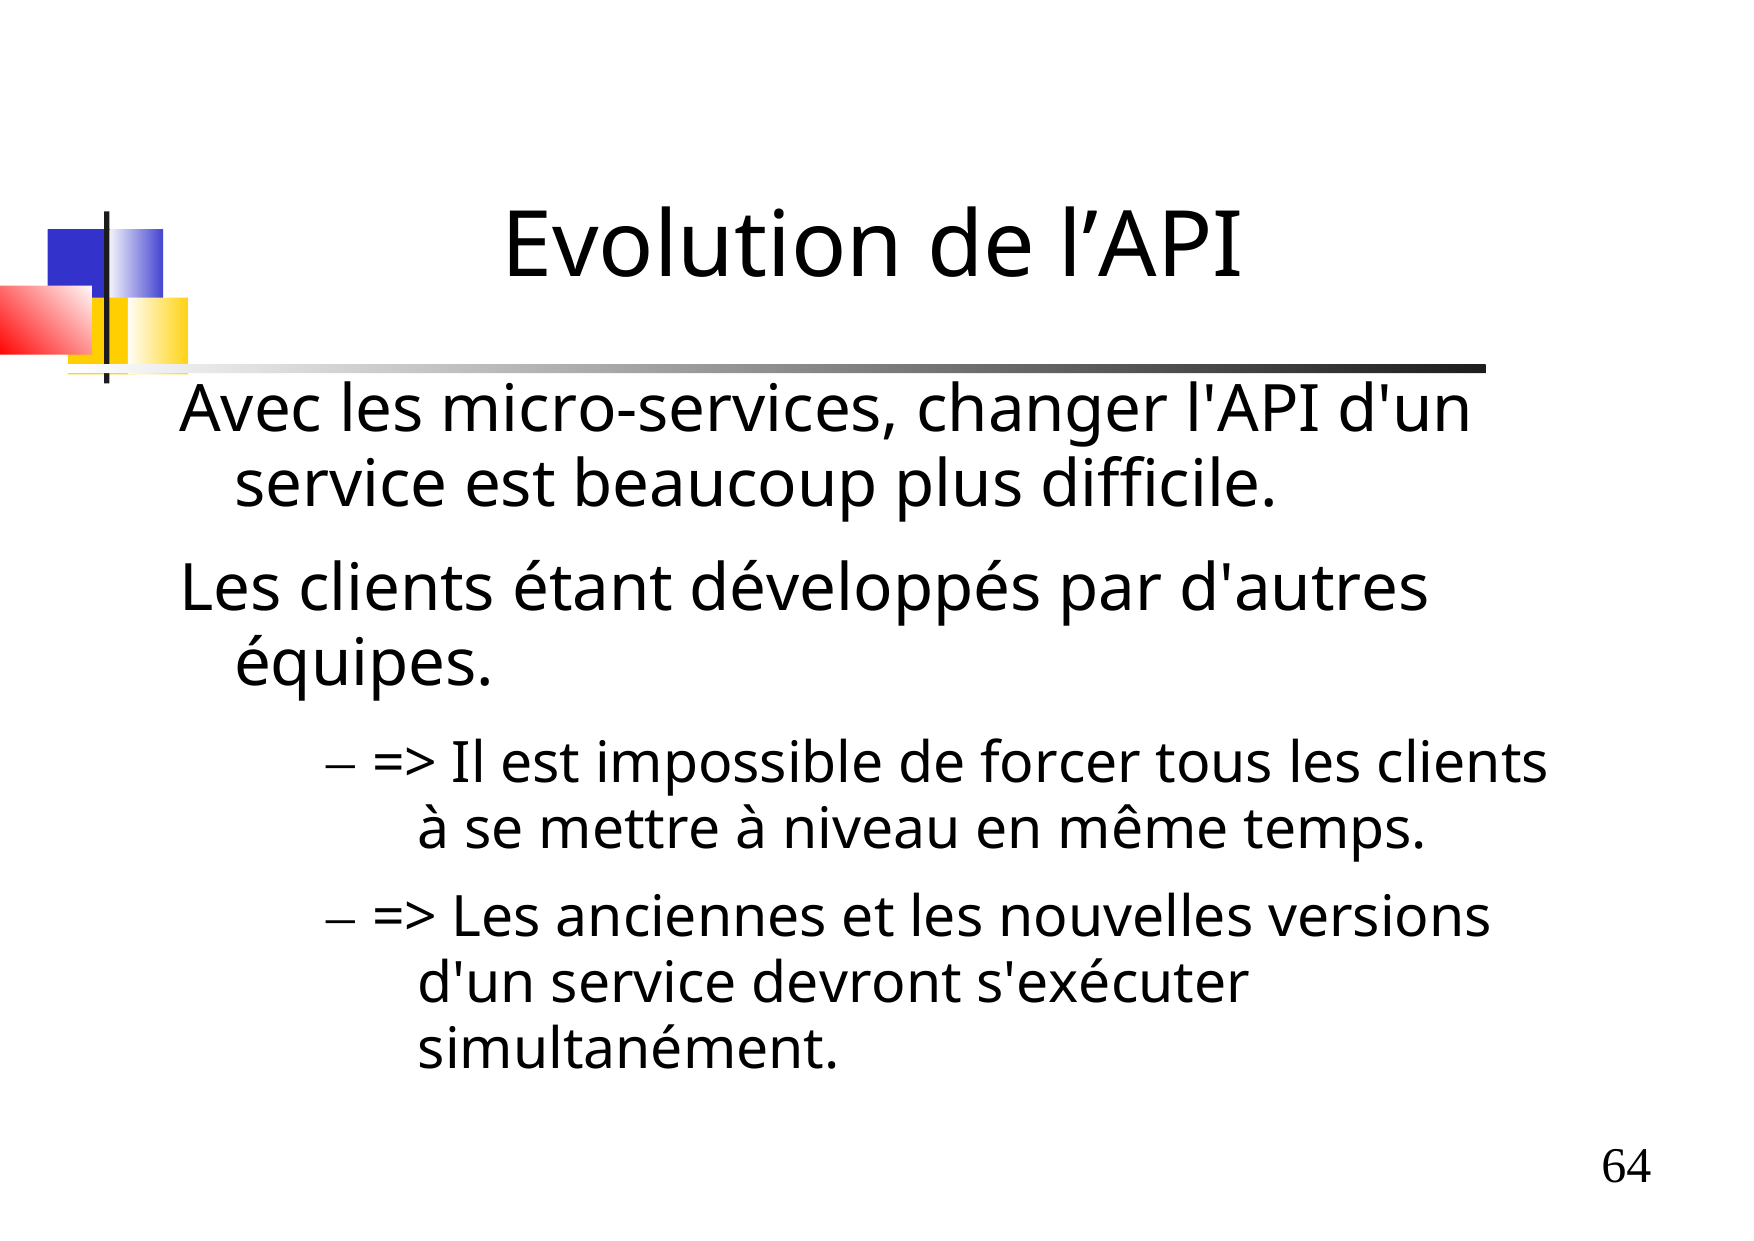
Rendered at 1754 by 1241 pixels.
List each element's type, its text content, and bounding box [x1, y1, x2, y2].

title Evolution de l’API [179, 139, 1567, 351]
list Avec les micro-services, changer l'API d'un service est beaucoup plus difficile. Les clients étant développés par d'autres équipes. => Il est impossible de forcer tous les clients à se mettre à niveau en même temps. => Les anciennes et les nouvelles versions d'un service devront s'exécuter simultanément. [179, 371, 1567, 1091]
